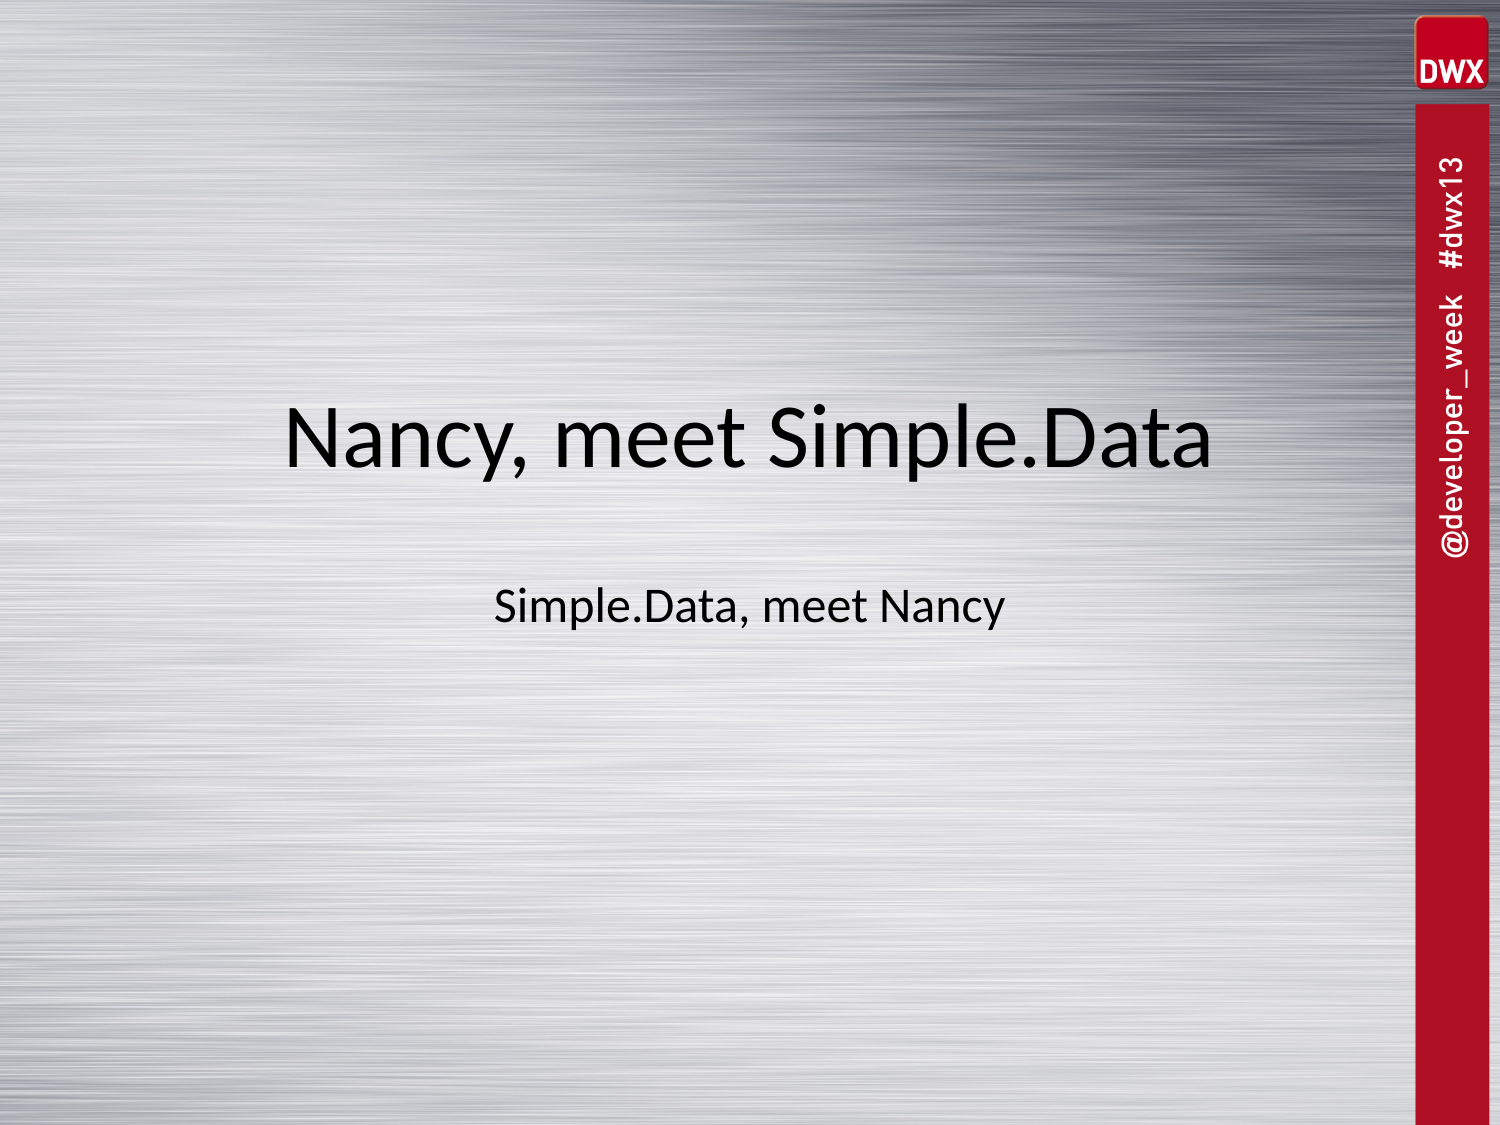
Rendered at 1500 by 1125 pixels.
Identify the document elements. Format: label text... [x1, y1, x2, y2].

title Nancy, meet Simple.Data [75, 336, 1426, 478]
list Simple.Data, meet Nancy [75, 478, 1426, 929]
picture [0, 0, 1500, 1125]
